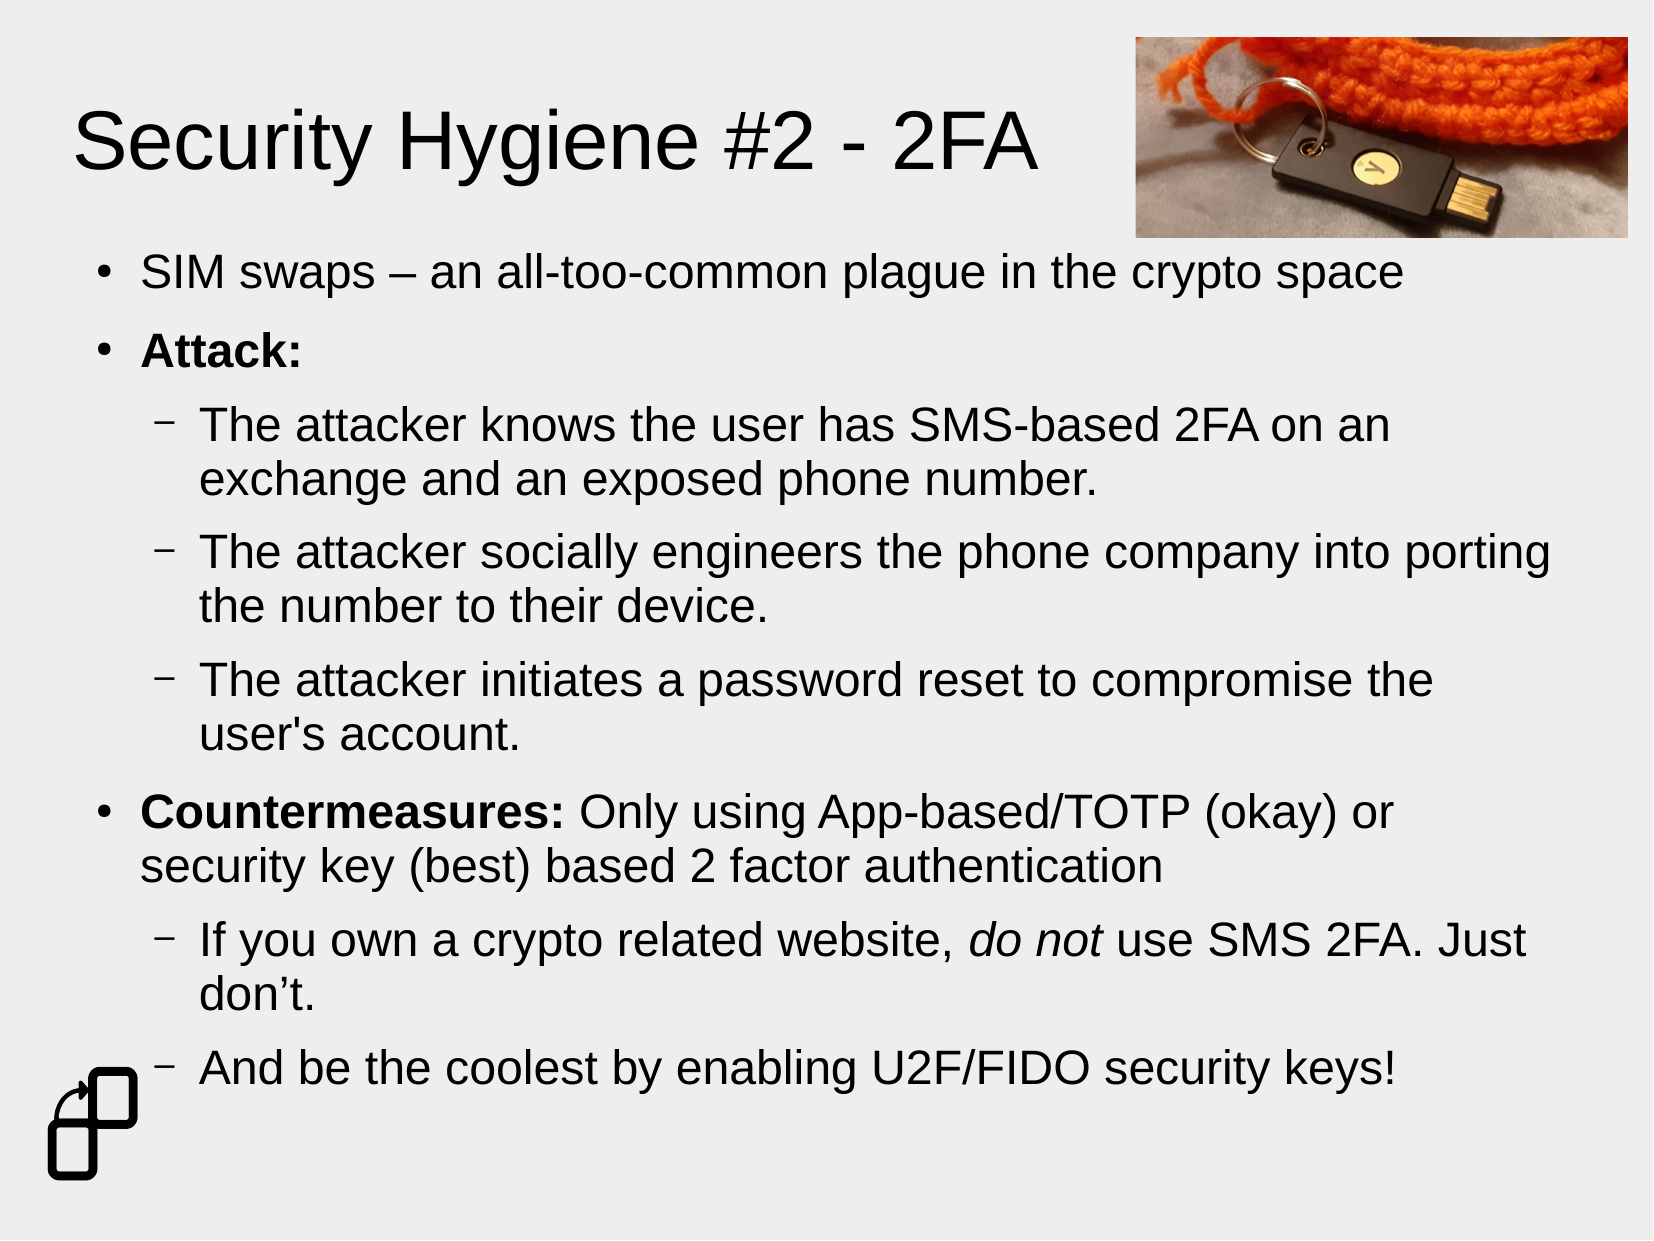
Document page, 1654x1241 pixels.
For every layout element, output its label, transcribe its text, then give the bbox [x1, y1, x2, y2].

list SIM swaps – an all-too-common plague in the crypto space Attack: The attacker knows the user has SMS-based 2FA on an exchange and an exposed phone number. The attacker socially engineers the phone company into porting the number to their device. The attacker initiates a password reset to compromise the user's account. Countermeasures: Only using App-based/TOTP (okay) or security key (best) based 2 factor authentication If you own a crypto related website, do not use SMS 2FA. Just don’t. And be the coolest by enabling U2F/FIDO security keys! [81, 245, 1570, 1104]
picture [1135, 37, 1628, 238]
picture [30, 1062, 153, 1186]
text_box Security Hygiene #2 - 2FA [57, 87, 1135, 196]
